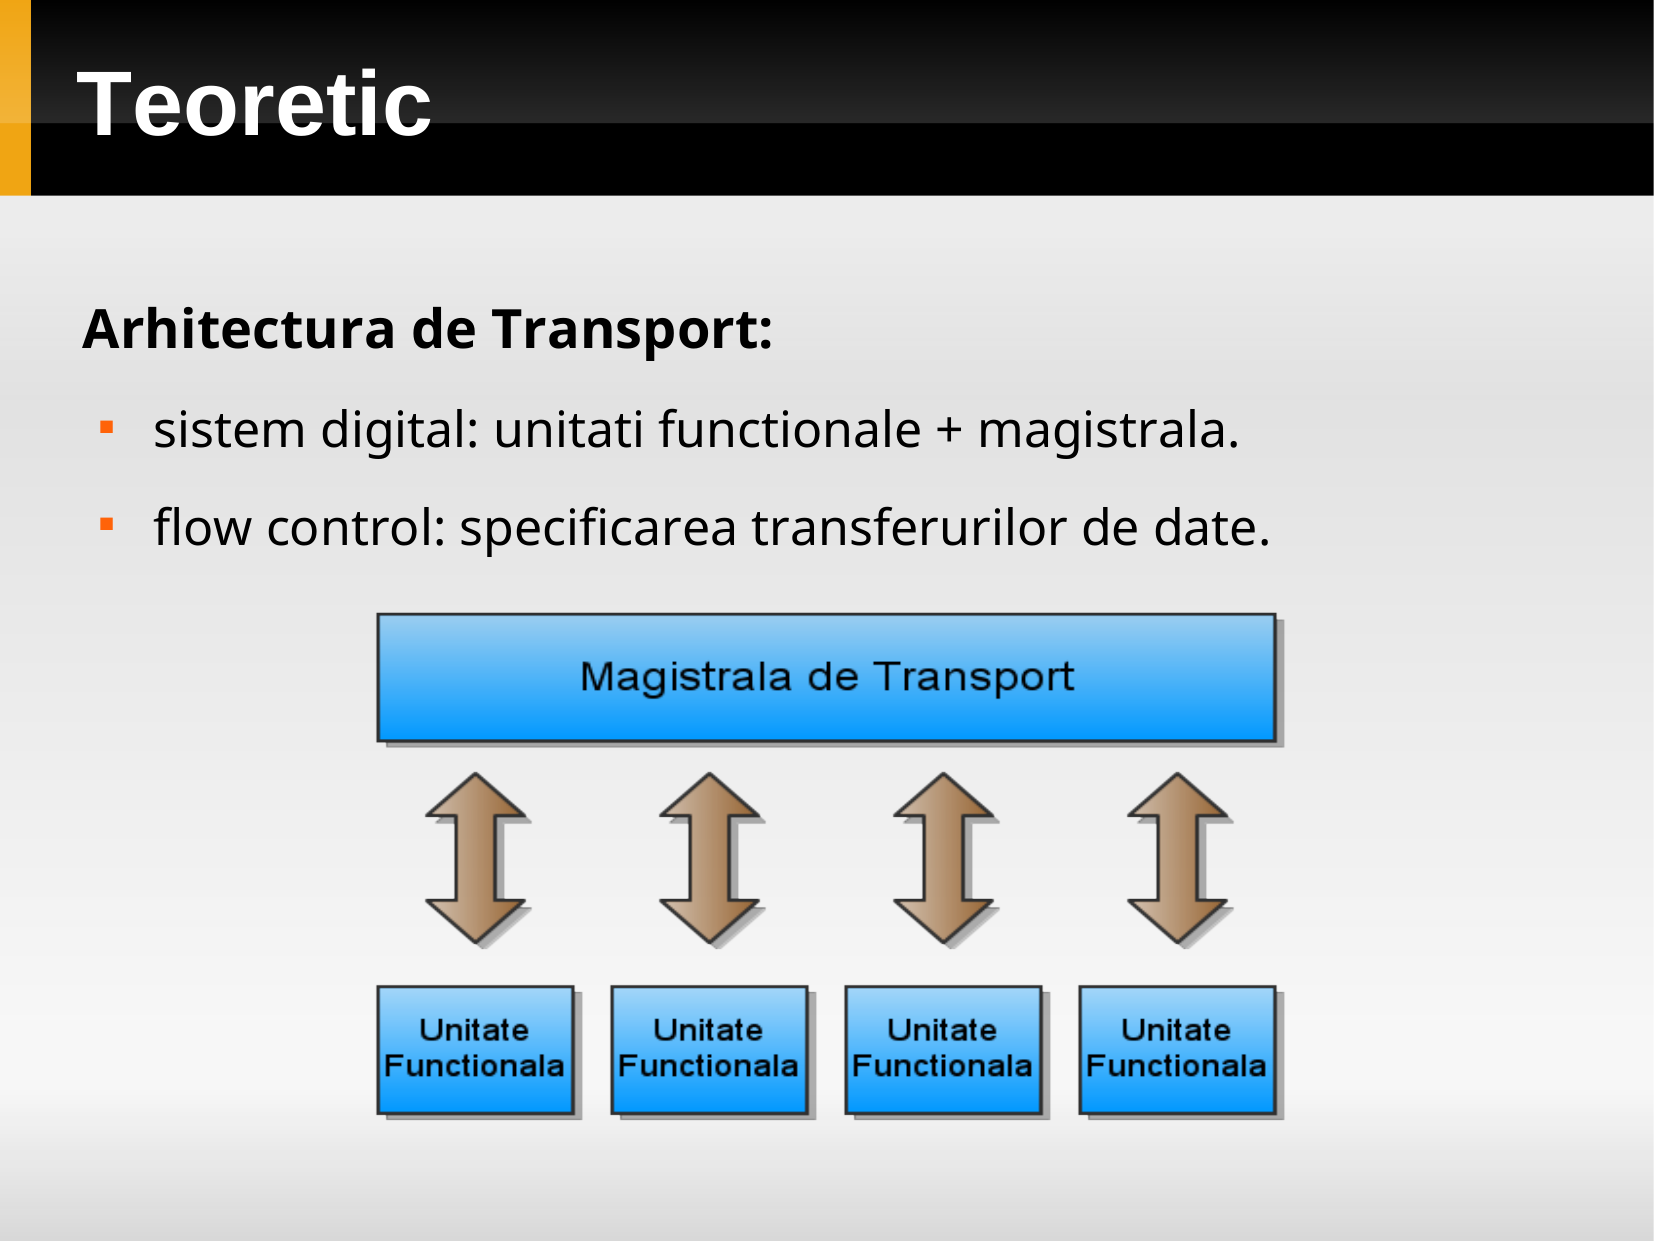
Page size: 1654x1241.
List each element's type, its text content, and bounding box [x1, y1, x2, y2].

list Arhitectura de Transport: sistem digital: unitati functionale + magistrala. flow control: specificarea transferurilor de date. [82, 290, 1576, 563]
picture [0, 0, 1654, 1241]
title Teoretic [76, 0, 1565, 208]
